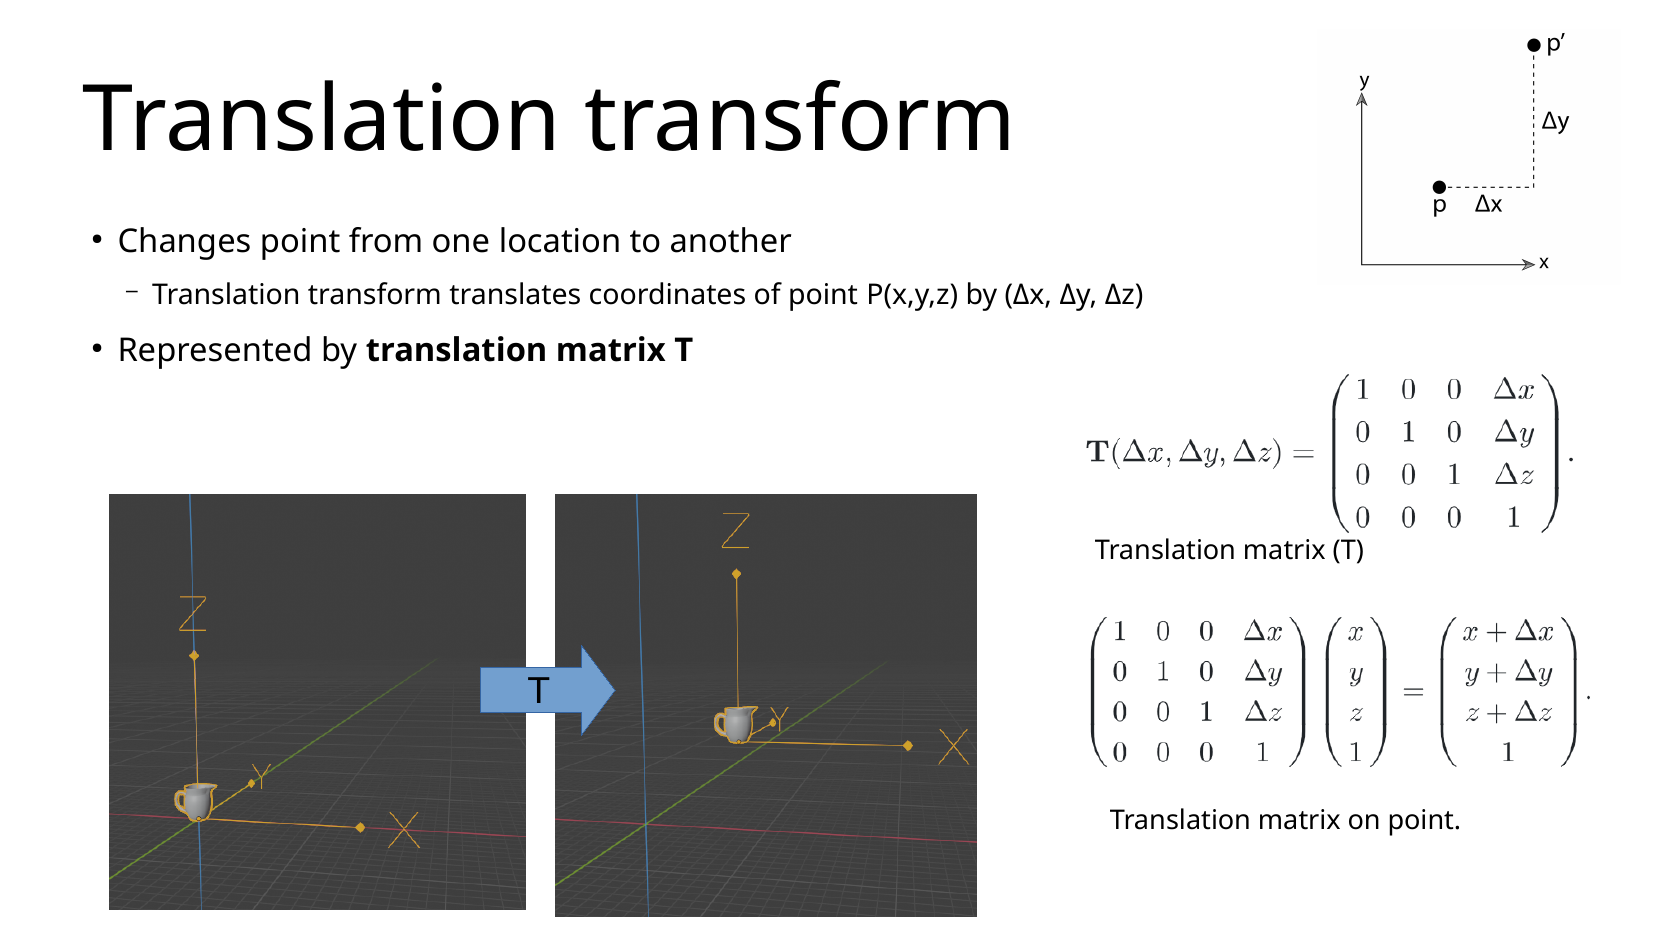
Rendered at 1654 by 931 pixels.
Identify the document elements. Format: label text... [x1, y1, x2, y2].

text_box T [480, 645, 616, 736]
picture [555, 494, 977, 917]
picture [109, 494, 526, 911]
text_box Translation matrix (T) [1080, 523, 1576, 586]
picture [1058, 599, 1621, 779]
list Changes point from one location to another Translation transform translates coordinates of point P(x,y,z) by (Δx, Δy, Δz) Represented by translation matrix T [82, 217, 1171, 376]
picture [1065, 353, 1607, 556]
picture [1317, 29, 1621, 286]
title Translation transform [82, 37, 1317, 193]
text_box Translation matrix on point. [1095, 793, 1591, 856]
